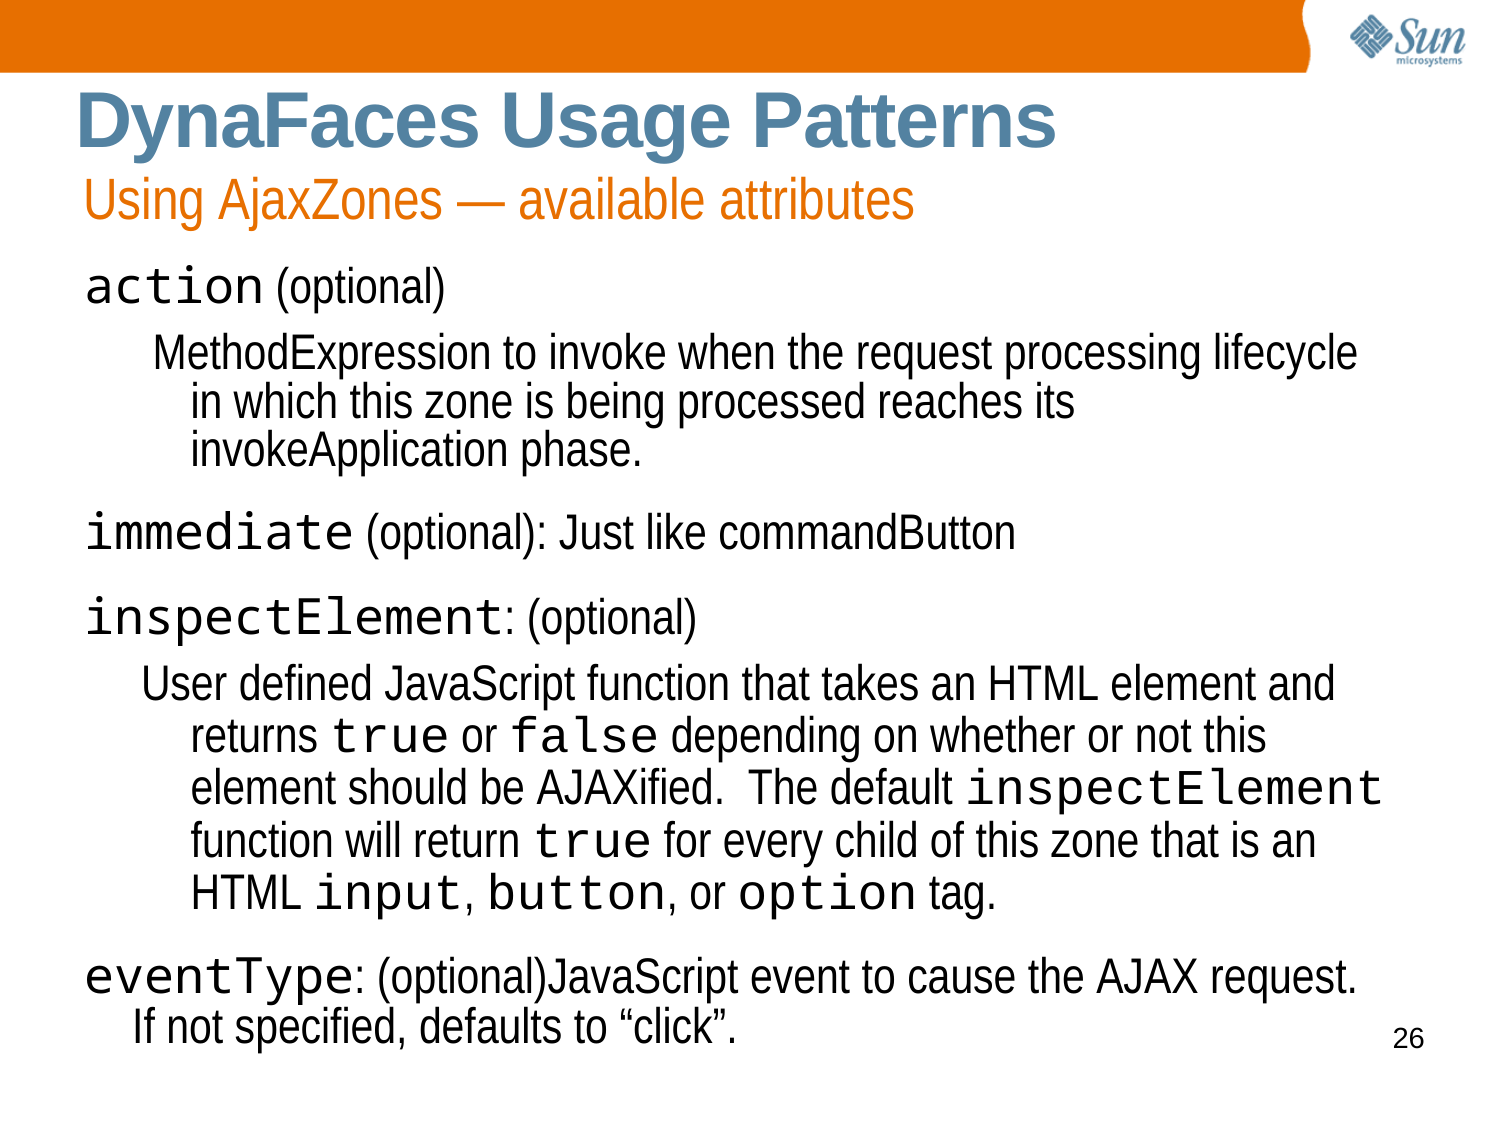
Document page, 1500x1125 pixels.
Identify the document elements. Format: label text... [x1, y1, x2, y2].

picture [0, 0, 1500, 75]
title DynaFaces Usage Patterns [75, 83, 1437, 188]
text_box Using AjaxZones — available attributes [83, 174, 1351, 242]
list action (optional) MethodExpression to invoke when the request processing lifecycle in which this zone is being processed reaches its invokeApplication phase. immediate (optional): Just like commandButton inspectElement: (optional) User defined JavaScript function that takes an HTML element and returns true or false depending on whether or not this element should be AJAXified. The default inspectElement function will return true for every child of this zone that is an HTML input, button, or option tag. eventType: (optional)JavaScript event to cause the AJAX request. If not specified, defaults to “click”. [64, 257, 1402, 1088]
